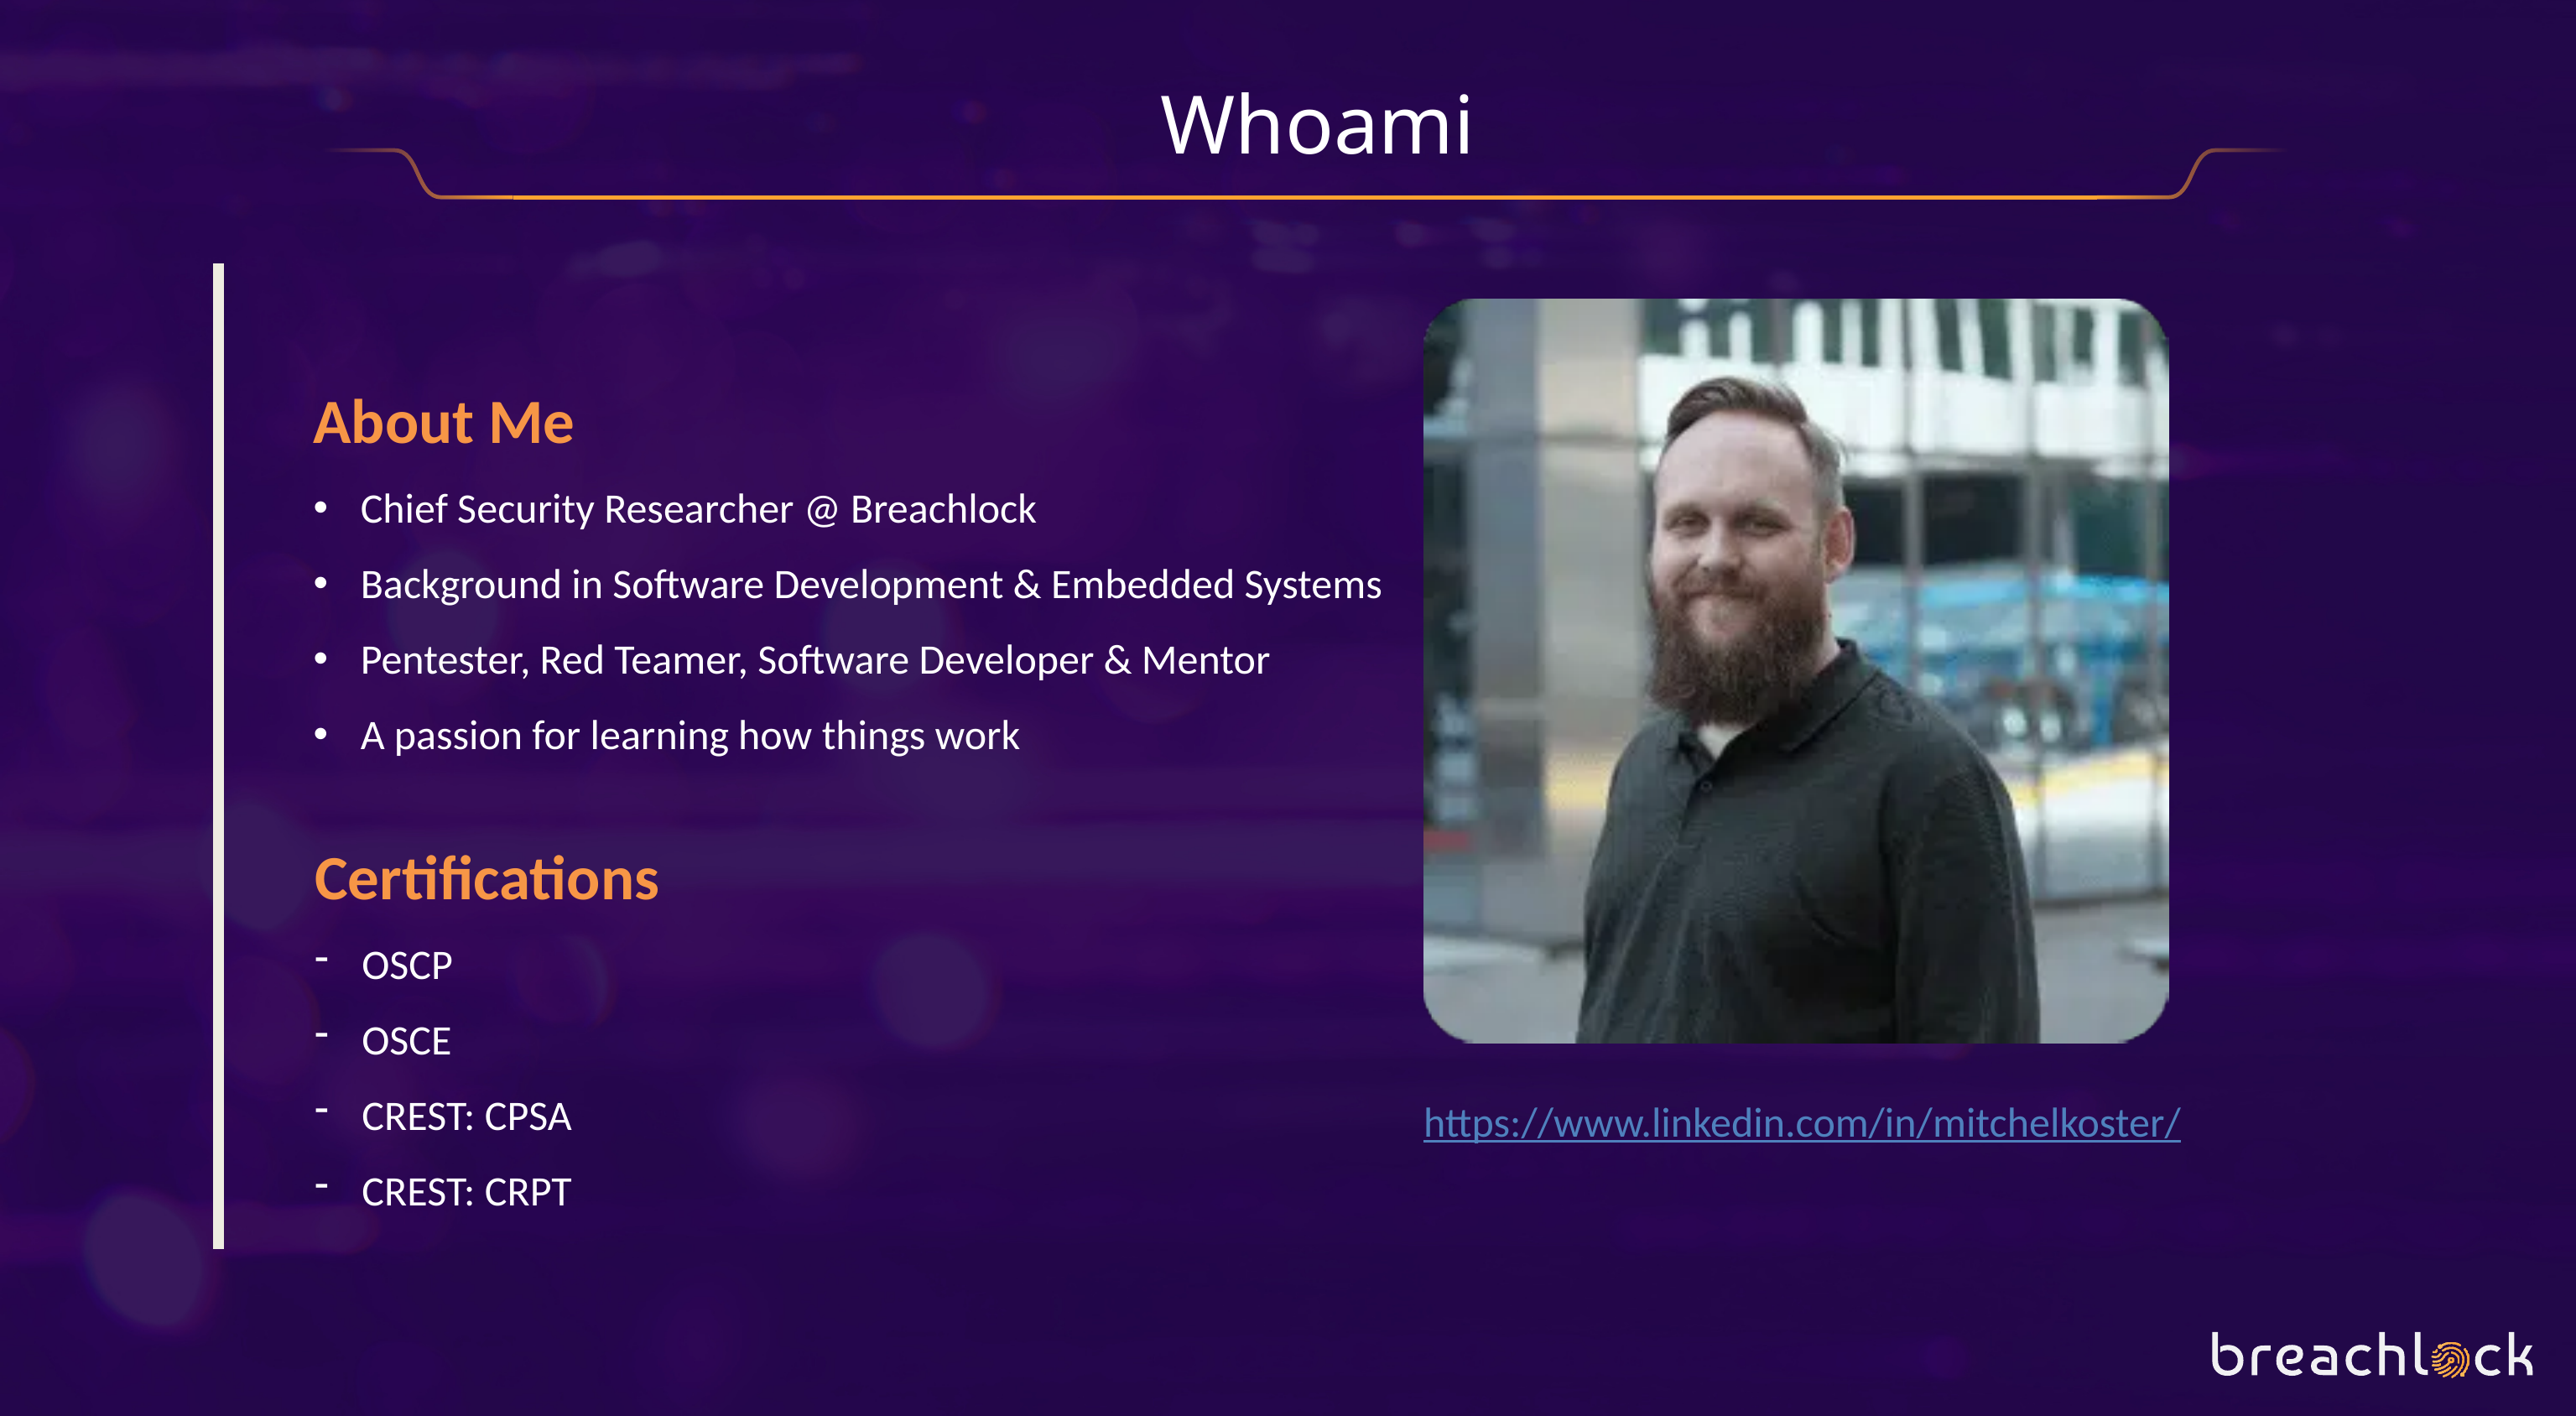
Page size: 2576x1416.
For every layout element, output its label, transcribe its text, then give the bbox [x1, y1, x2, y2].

text_box [2211, 1330, 2535, 1379]
text_box About Me Chief Security Researcher @ Breachlock Background in Software Development & Embedded Systems Pentester, Red Teamer, Software Developer & Mentor A passion for learning how things work [237, 299, 1423, 866]
text_box [239, 68, 2370, 279]
picture [0, 0, 2576, 1416]
text_box Whoami [440, 84, 2196, 170]
text_box Certifications OSCP OSCE CREST: CPSA CREST: CRPT [239, 754, 1528, 1221]
text_box https://www.linkedin.com/in/mitchelkoster/ [1348, 1064, 2245, 1152]
